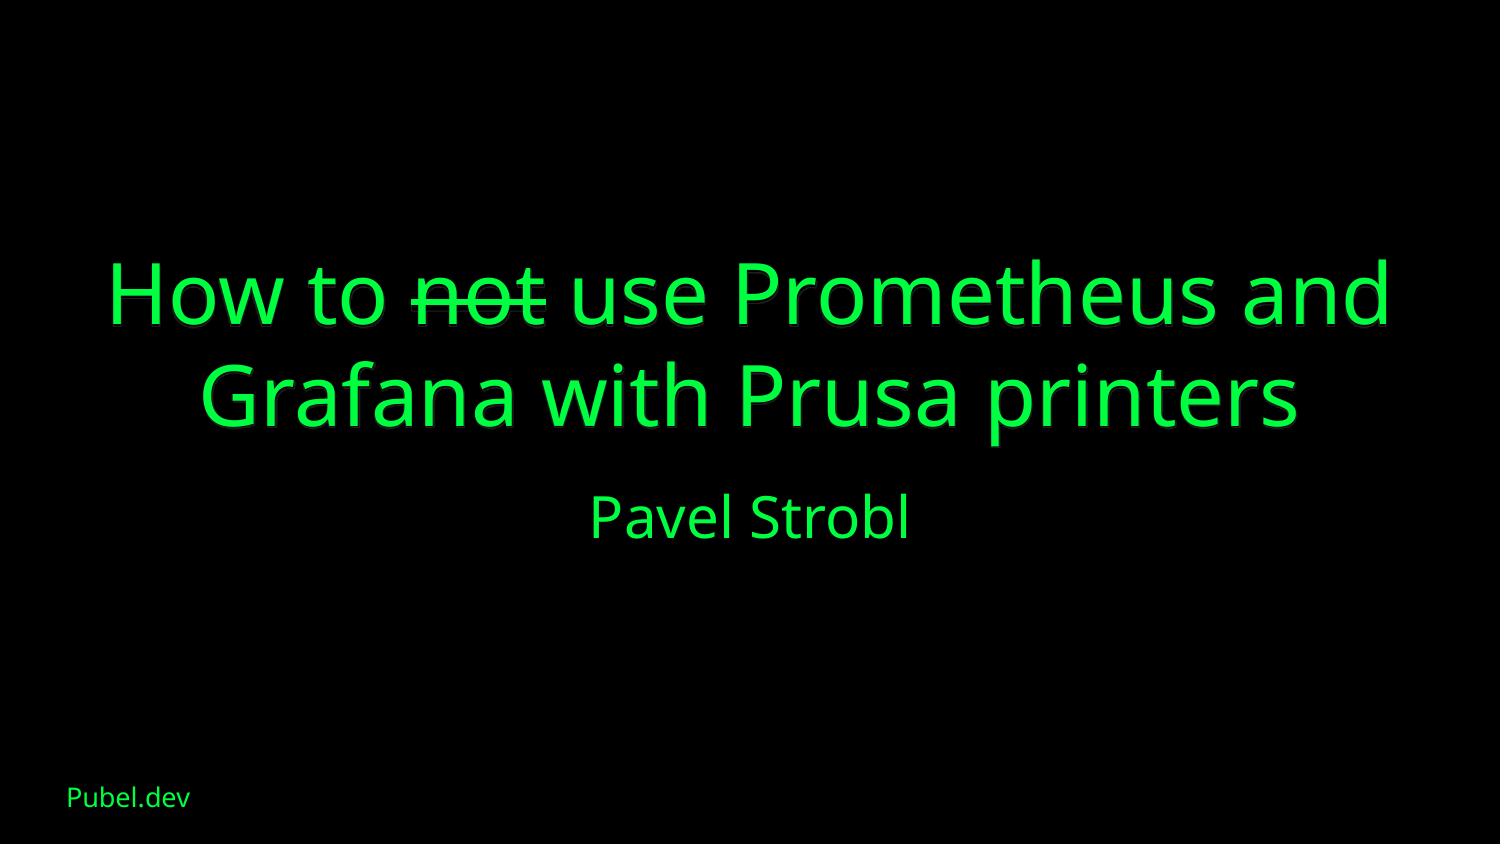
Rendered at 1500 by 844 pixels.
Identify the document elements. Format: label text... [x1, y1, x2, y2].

slide_number Pubel.dev [51, 764, 359, 830]
title How to not use Prometheus and Grafana with Prusa printers [51, 122, 1449, 459]
subtitle Pavel Strobl [51, 464, 1449, 595]
